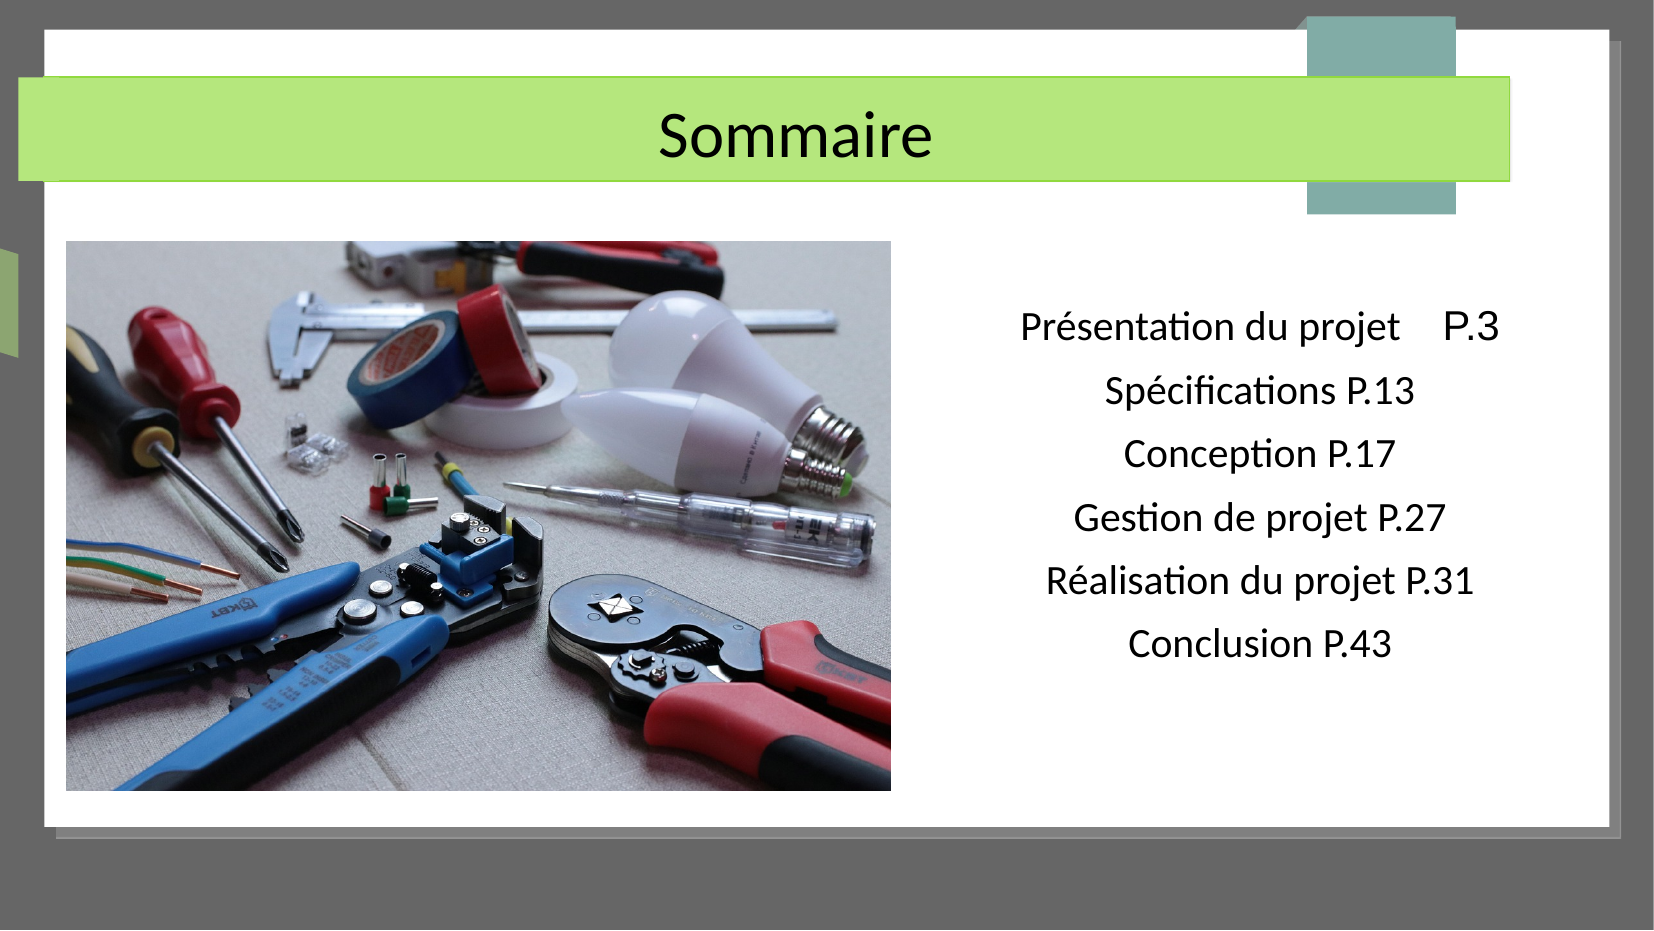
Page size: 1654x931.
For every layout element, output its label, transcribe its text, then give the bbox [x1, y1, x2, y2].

subtitle Présentation du projet P.3 Spécifications P.13 Conception P.17 Gestion de projet P.27 Réalisation du projet P.31 Conclusion P.43 [956, 221, 1564, 793]
title Sommaire [87, 78, 1506, 183]
picture [66, 241, 891, 791]
